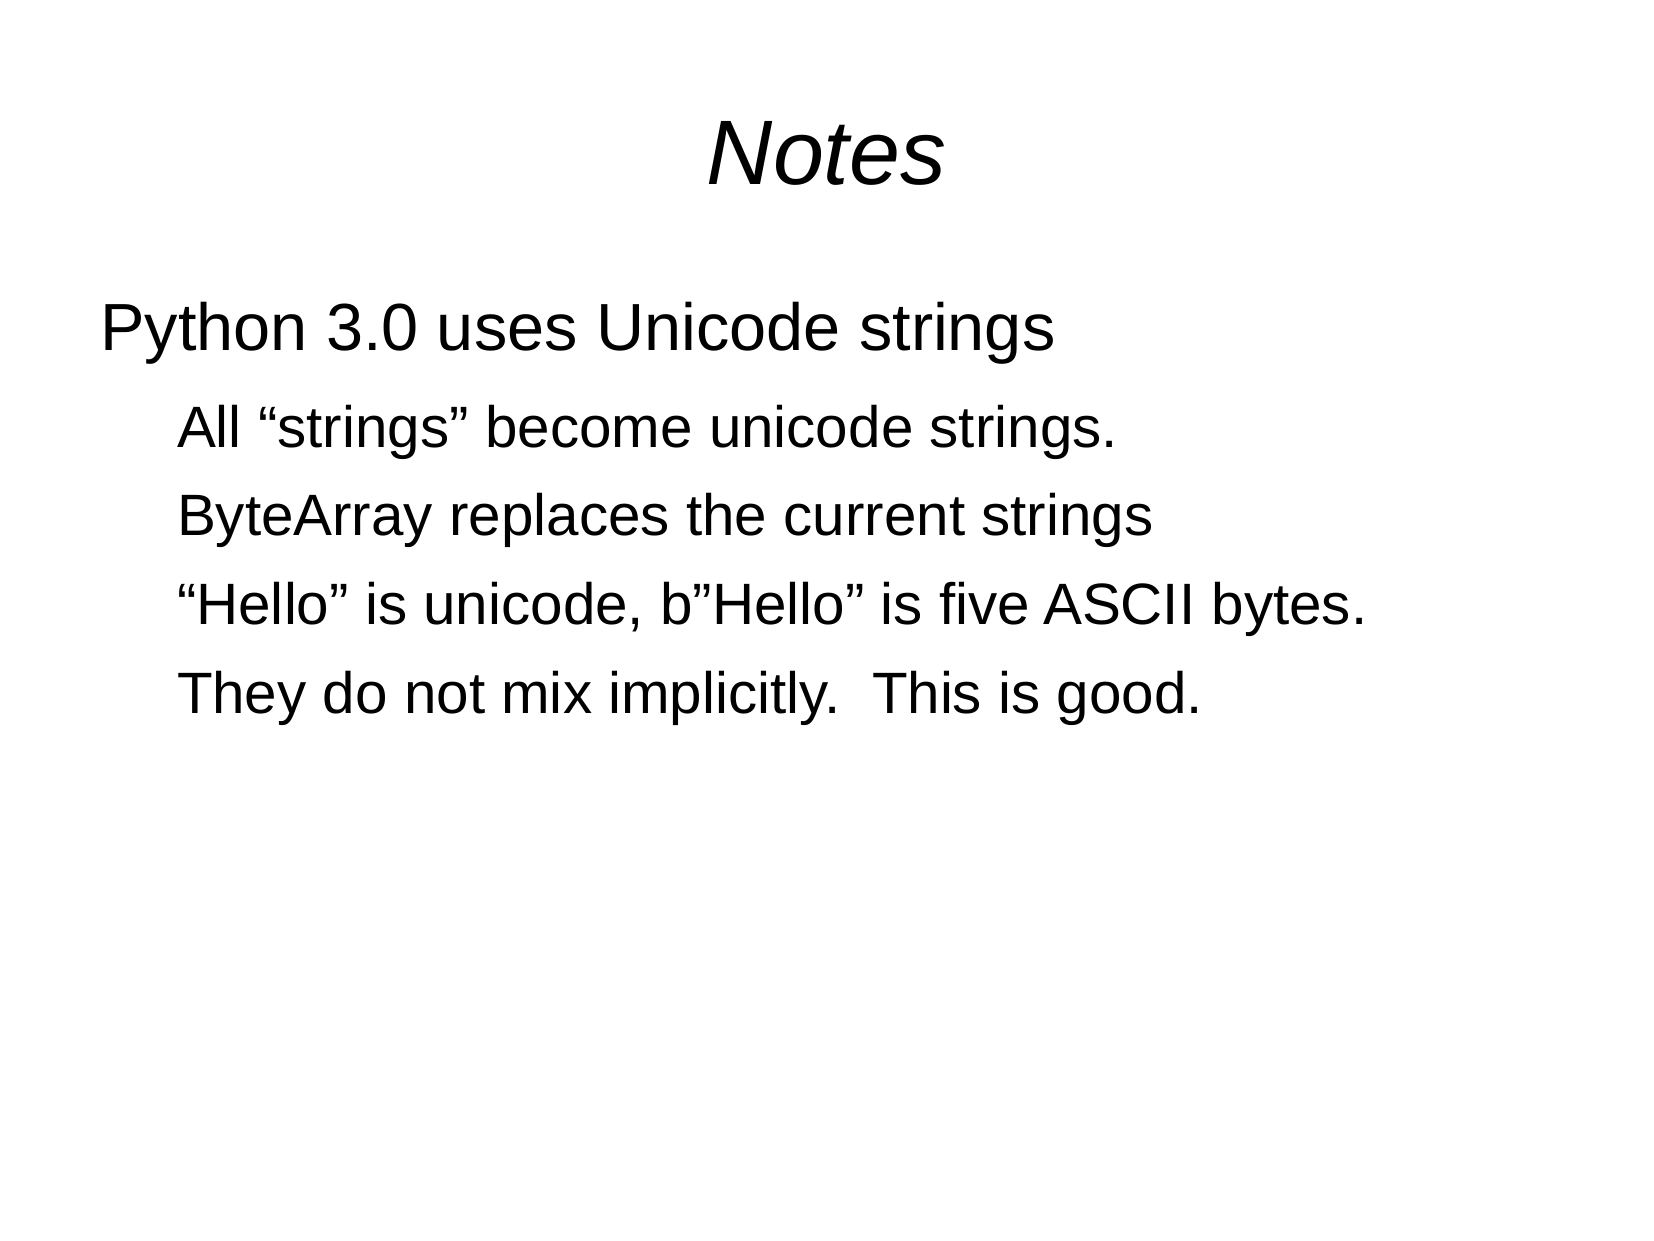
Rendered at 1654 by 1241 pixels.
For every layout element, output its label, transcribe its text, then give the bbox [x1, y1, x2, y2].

list Python 3.0 uses Unicode strings All “strings” become unicode strings. ByteArray replaces the current strings “Hello” is unicode, b”Hello” is five ASCII bytes. They do not mix implicitly. This is good. [82, 290, 1571, 1094]
title Notes [82, 56, 1571, 250]
